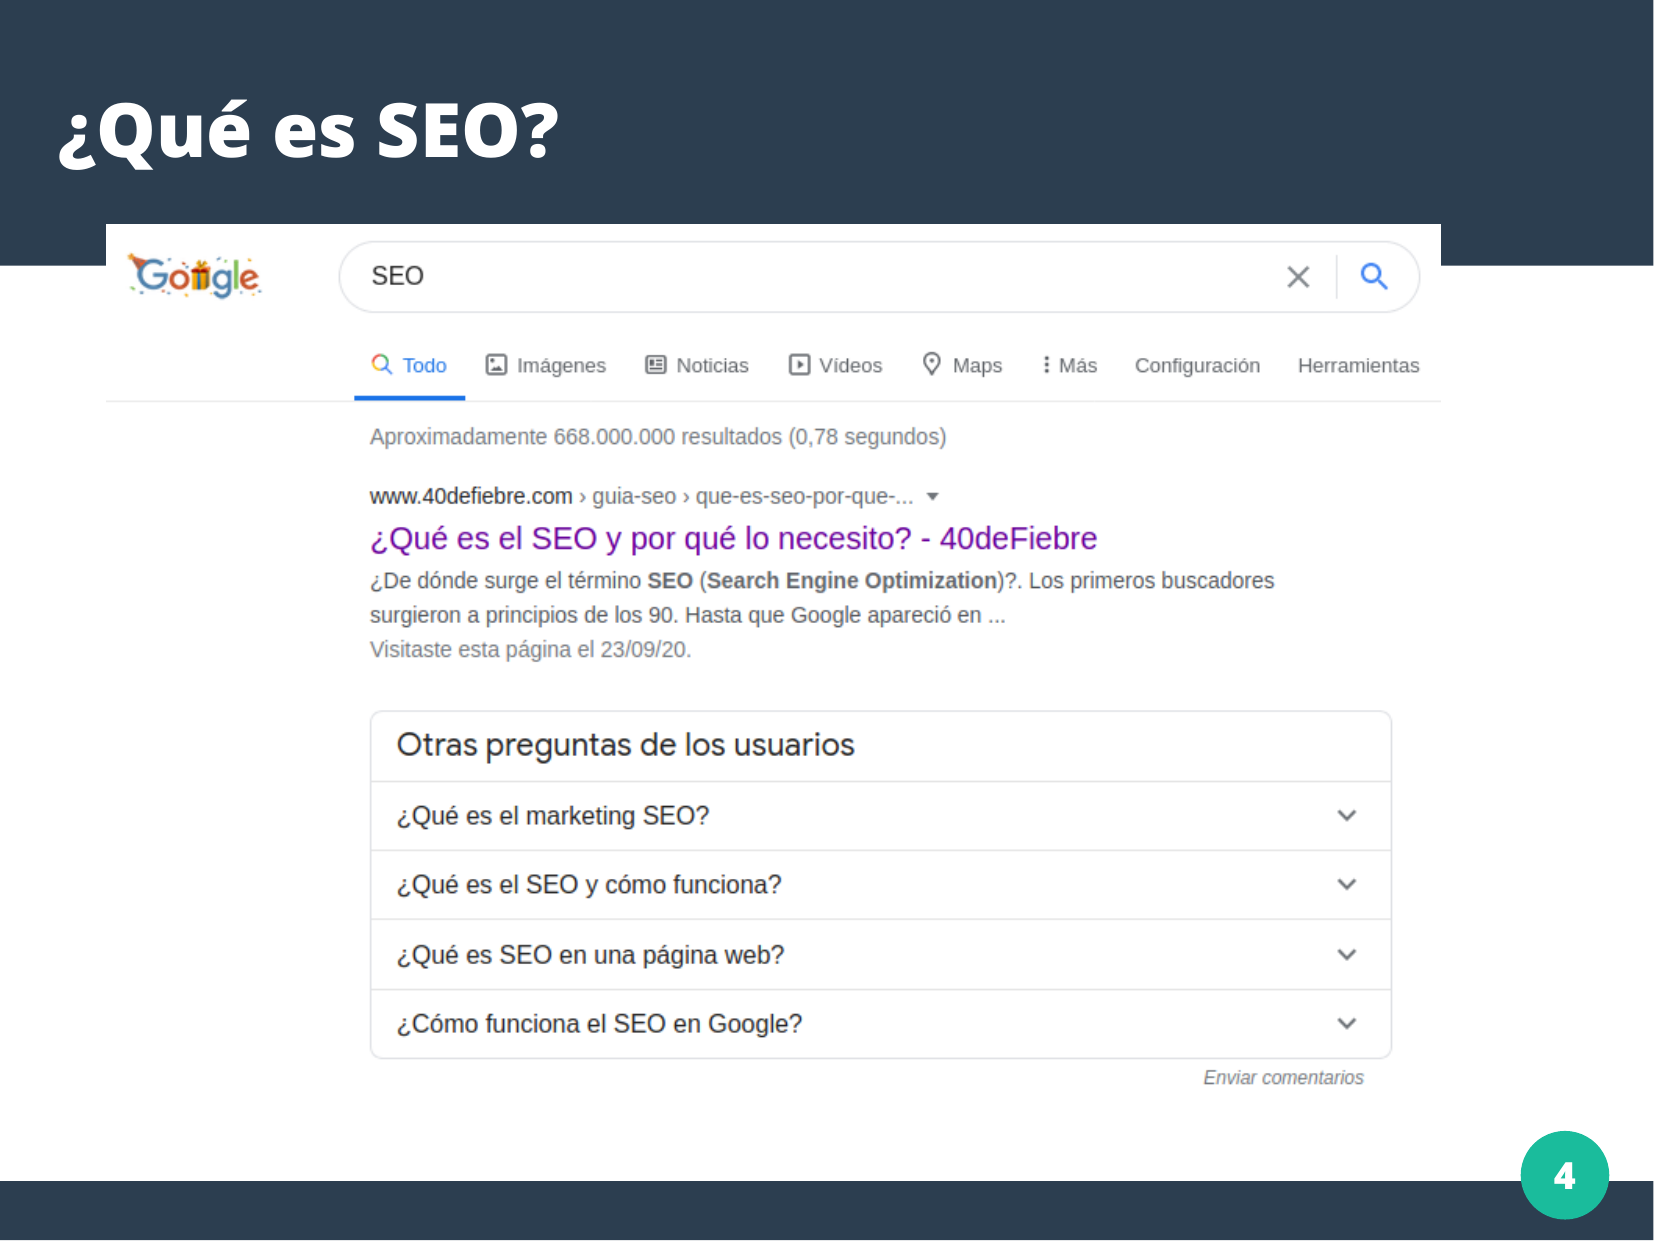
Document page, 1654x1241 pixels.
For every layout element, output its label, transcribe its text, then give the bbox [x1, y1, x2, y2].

title ¿Qué es SEO? [59, 49, 1595, 207]
picture [106, 224, 1441, 1133]
